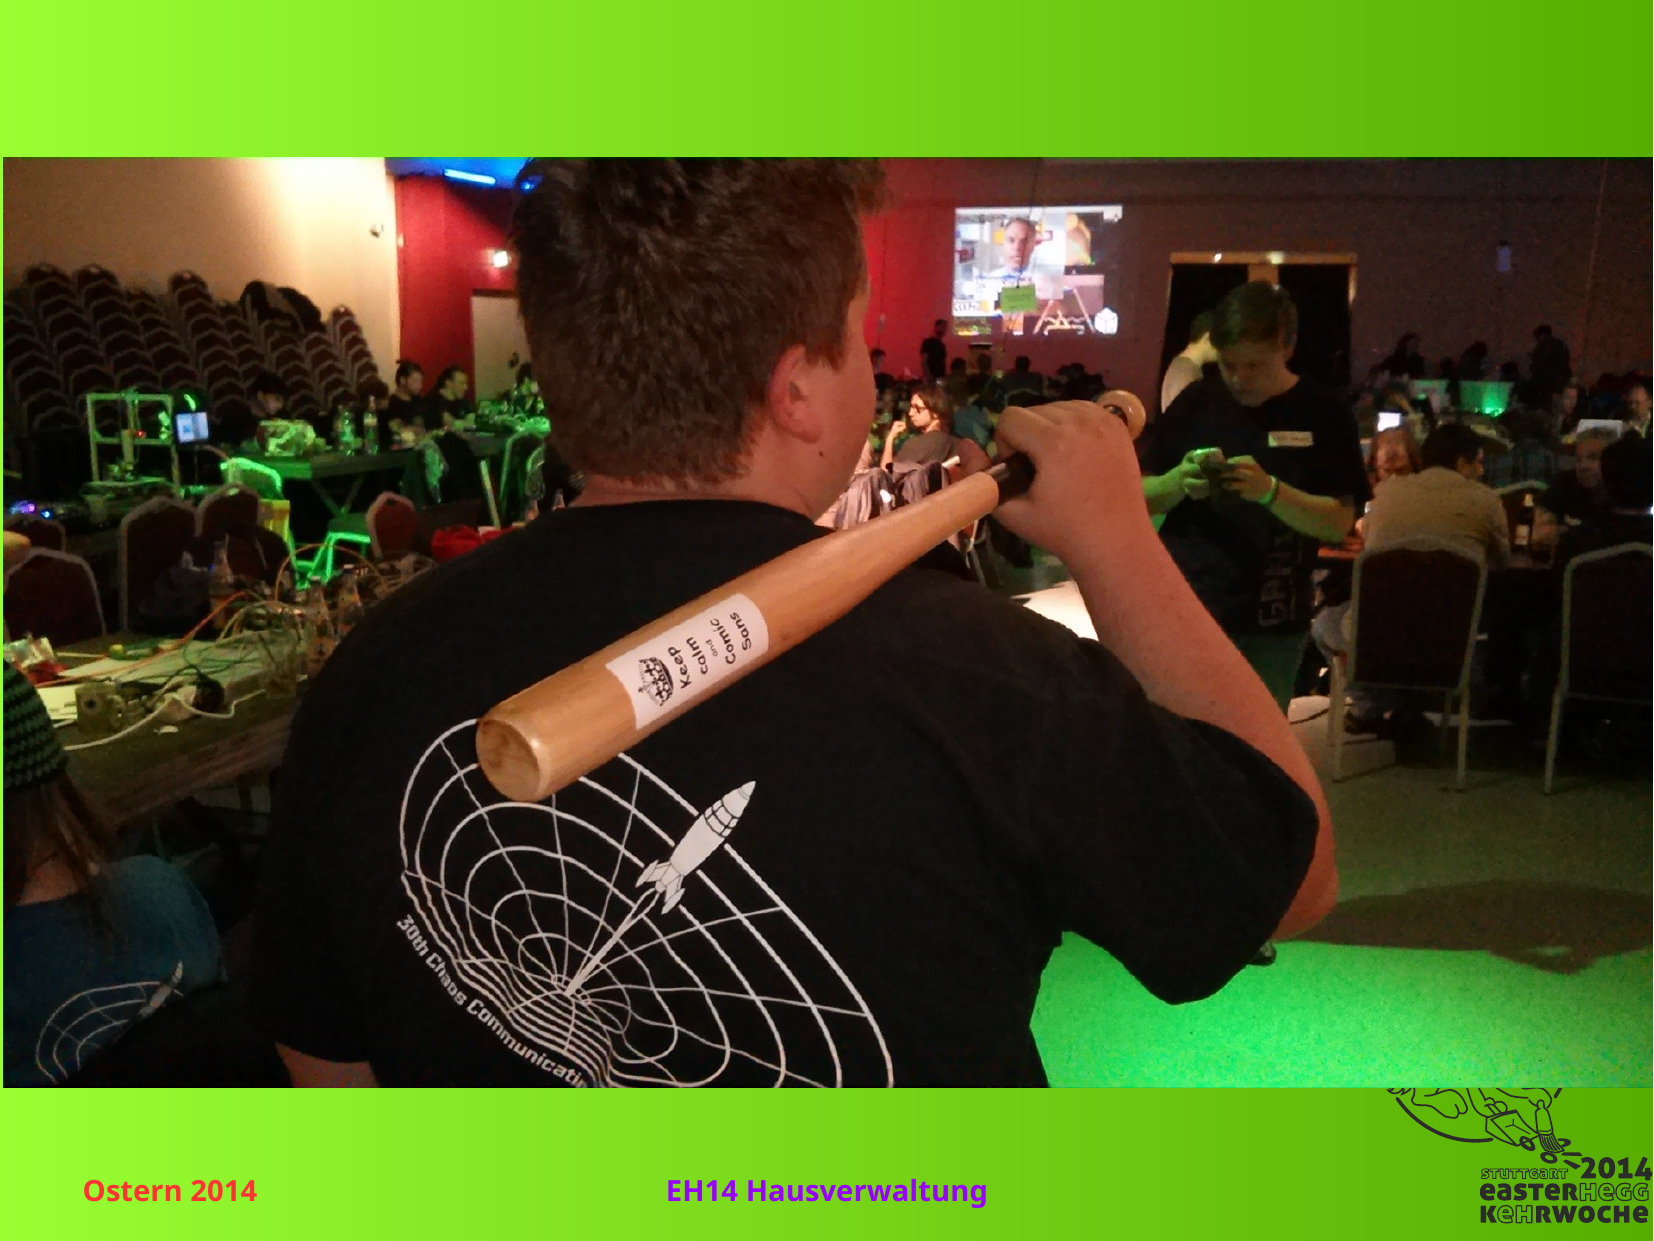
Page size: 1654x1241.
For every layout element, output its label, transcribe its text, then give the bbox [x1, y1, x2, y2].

title Party Stats [77, 1088, 81, 1240]
title Party Stats [77, 0, 81, 157]
picture [3, 157, 1653, 1088]
